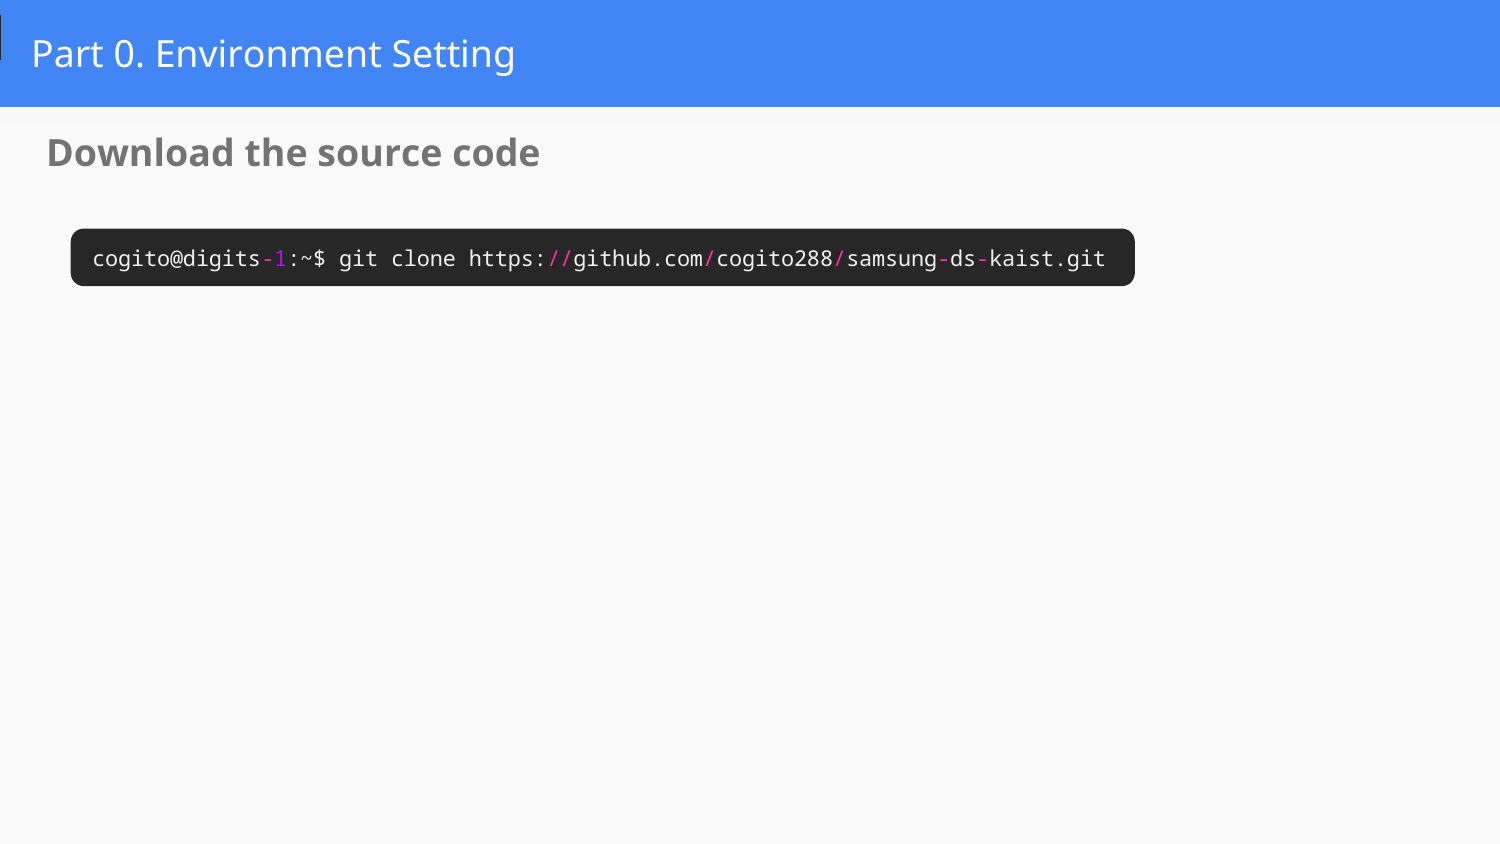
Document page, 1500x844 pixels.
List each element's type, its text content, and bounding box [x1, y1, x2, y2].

title Part 0. Environment Setting [16, 2, 1465, 102]
text_box Download the source code [31, 106, 1423, 177]
text_box cogito@digits-1:~$ git clone https://github.com/cogito288/samsung-ds-kaist.git [70, 228, 1135, 287]
